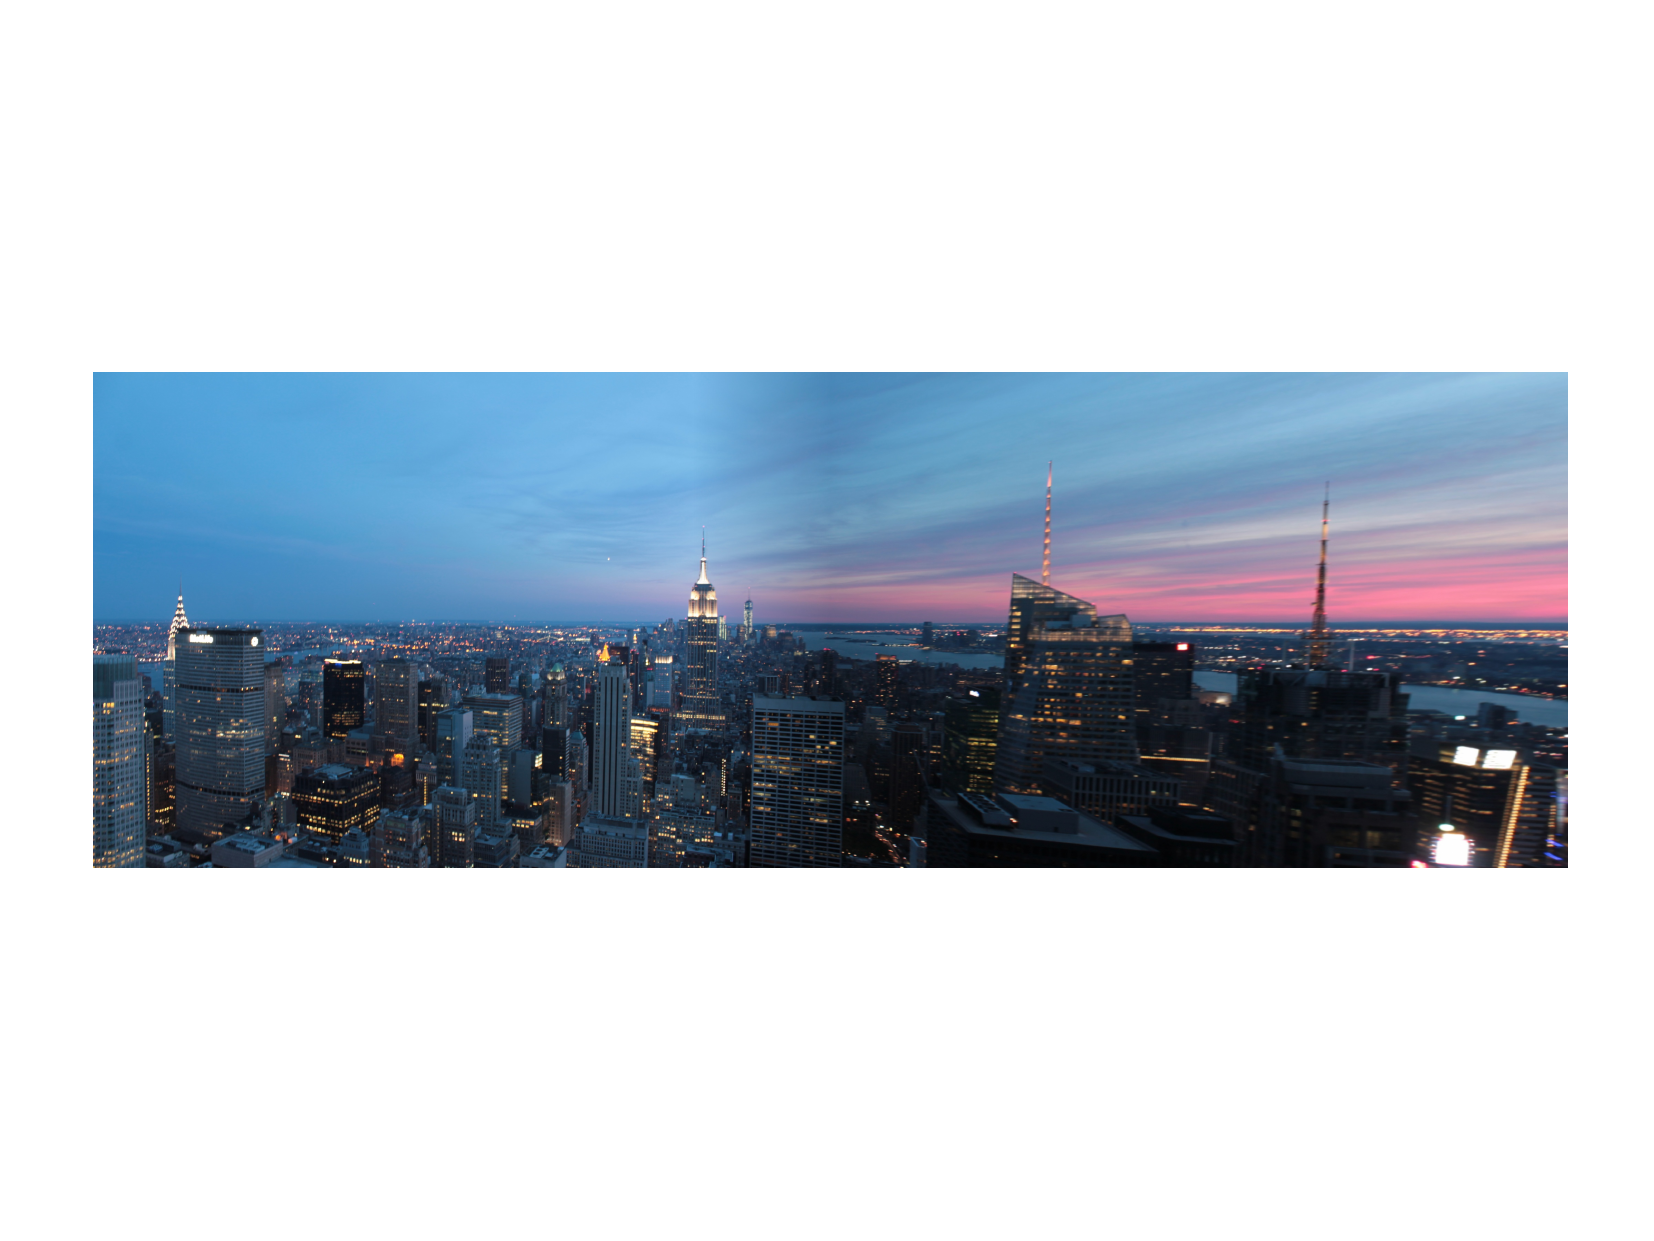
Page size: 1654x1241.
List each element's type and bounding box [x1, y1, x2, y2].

picture [93, 372, 1568, 868]
